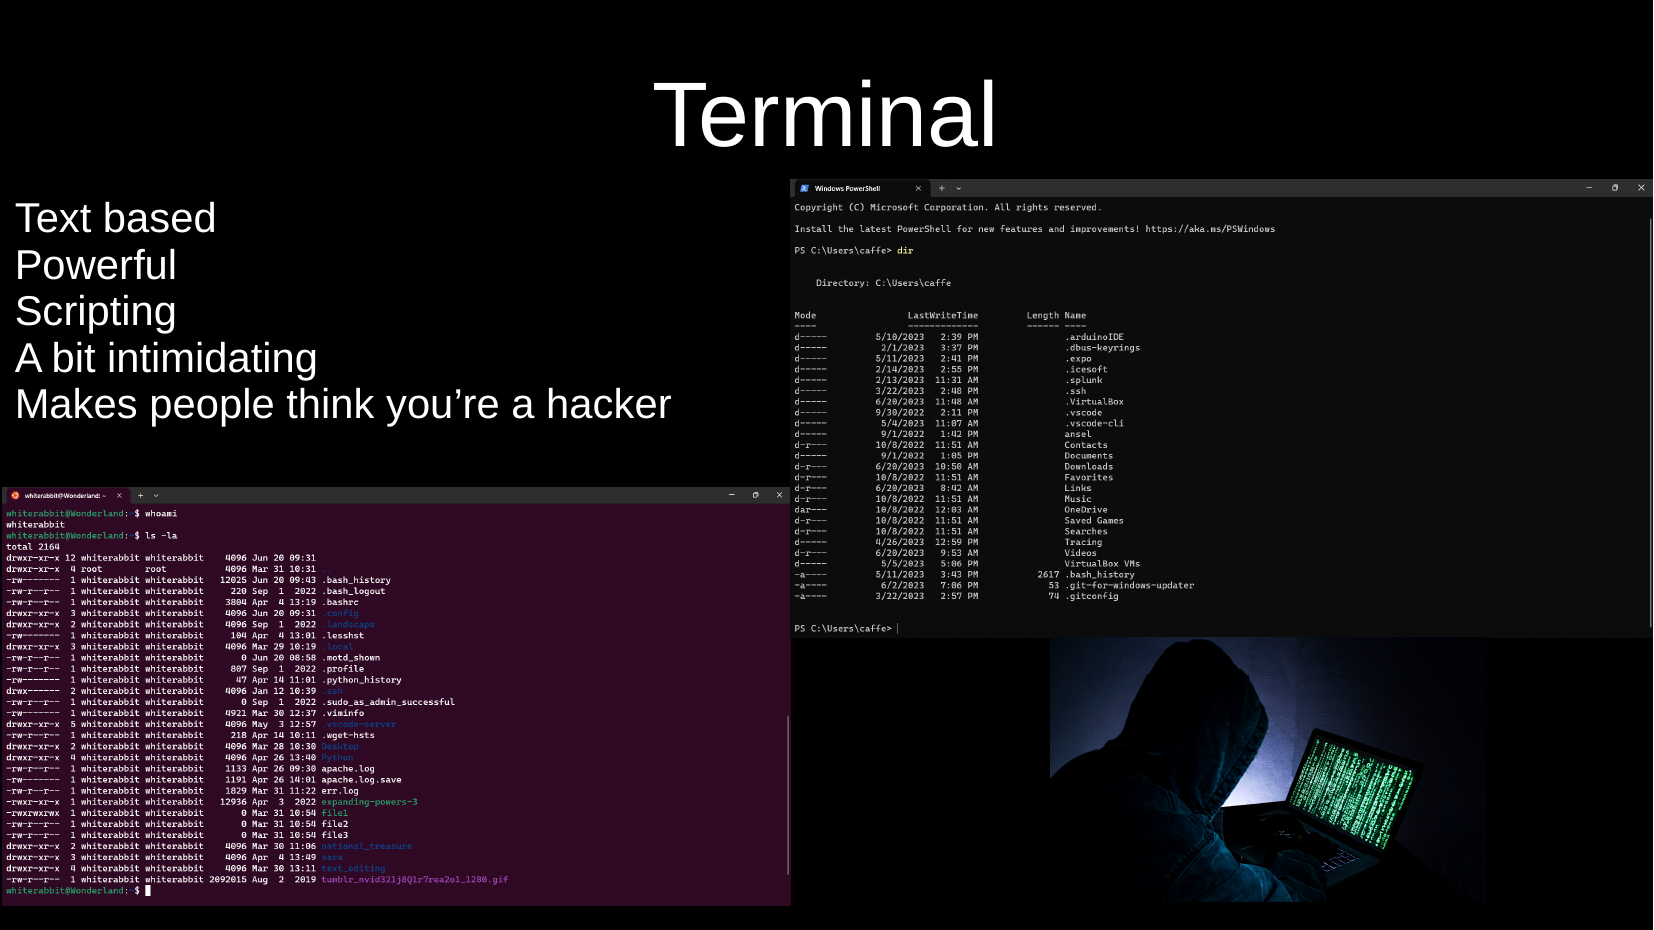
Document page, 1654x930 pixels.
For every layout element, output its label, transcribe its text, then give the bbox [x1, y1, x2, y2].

title Terminal [82, 37, 1571, 193]
picture [2, 179, 1653, 906]
text_box Text based Powerful Scripting A bit intimidating Makes people think you’re a hacker [0, 187, 751, 497]
